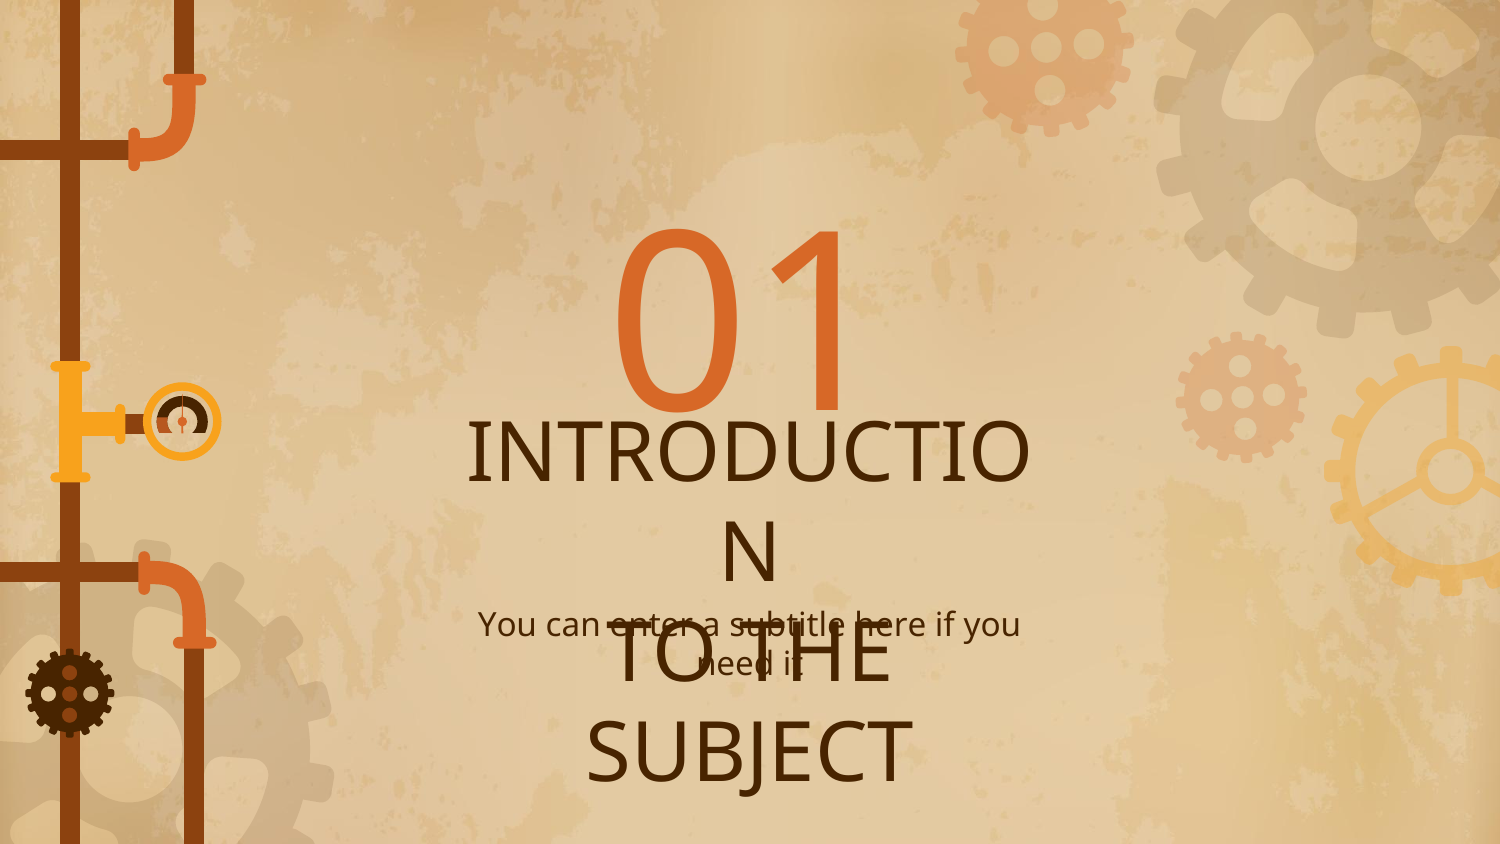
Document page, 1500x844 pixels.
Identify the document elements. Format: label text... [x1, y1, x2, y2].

title 01 [430, 144, 1070, 369]
subtitle You can enter a subtitle here if you need it [430, 586, 1070, 699]
title INTRODUCTION TO THE SUBJECT [430, 383, 1070, 572]
